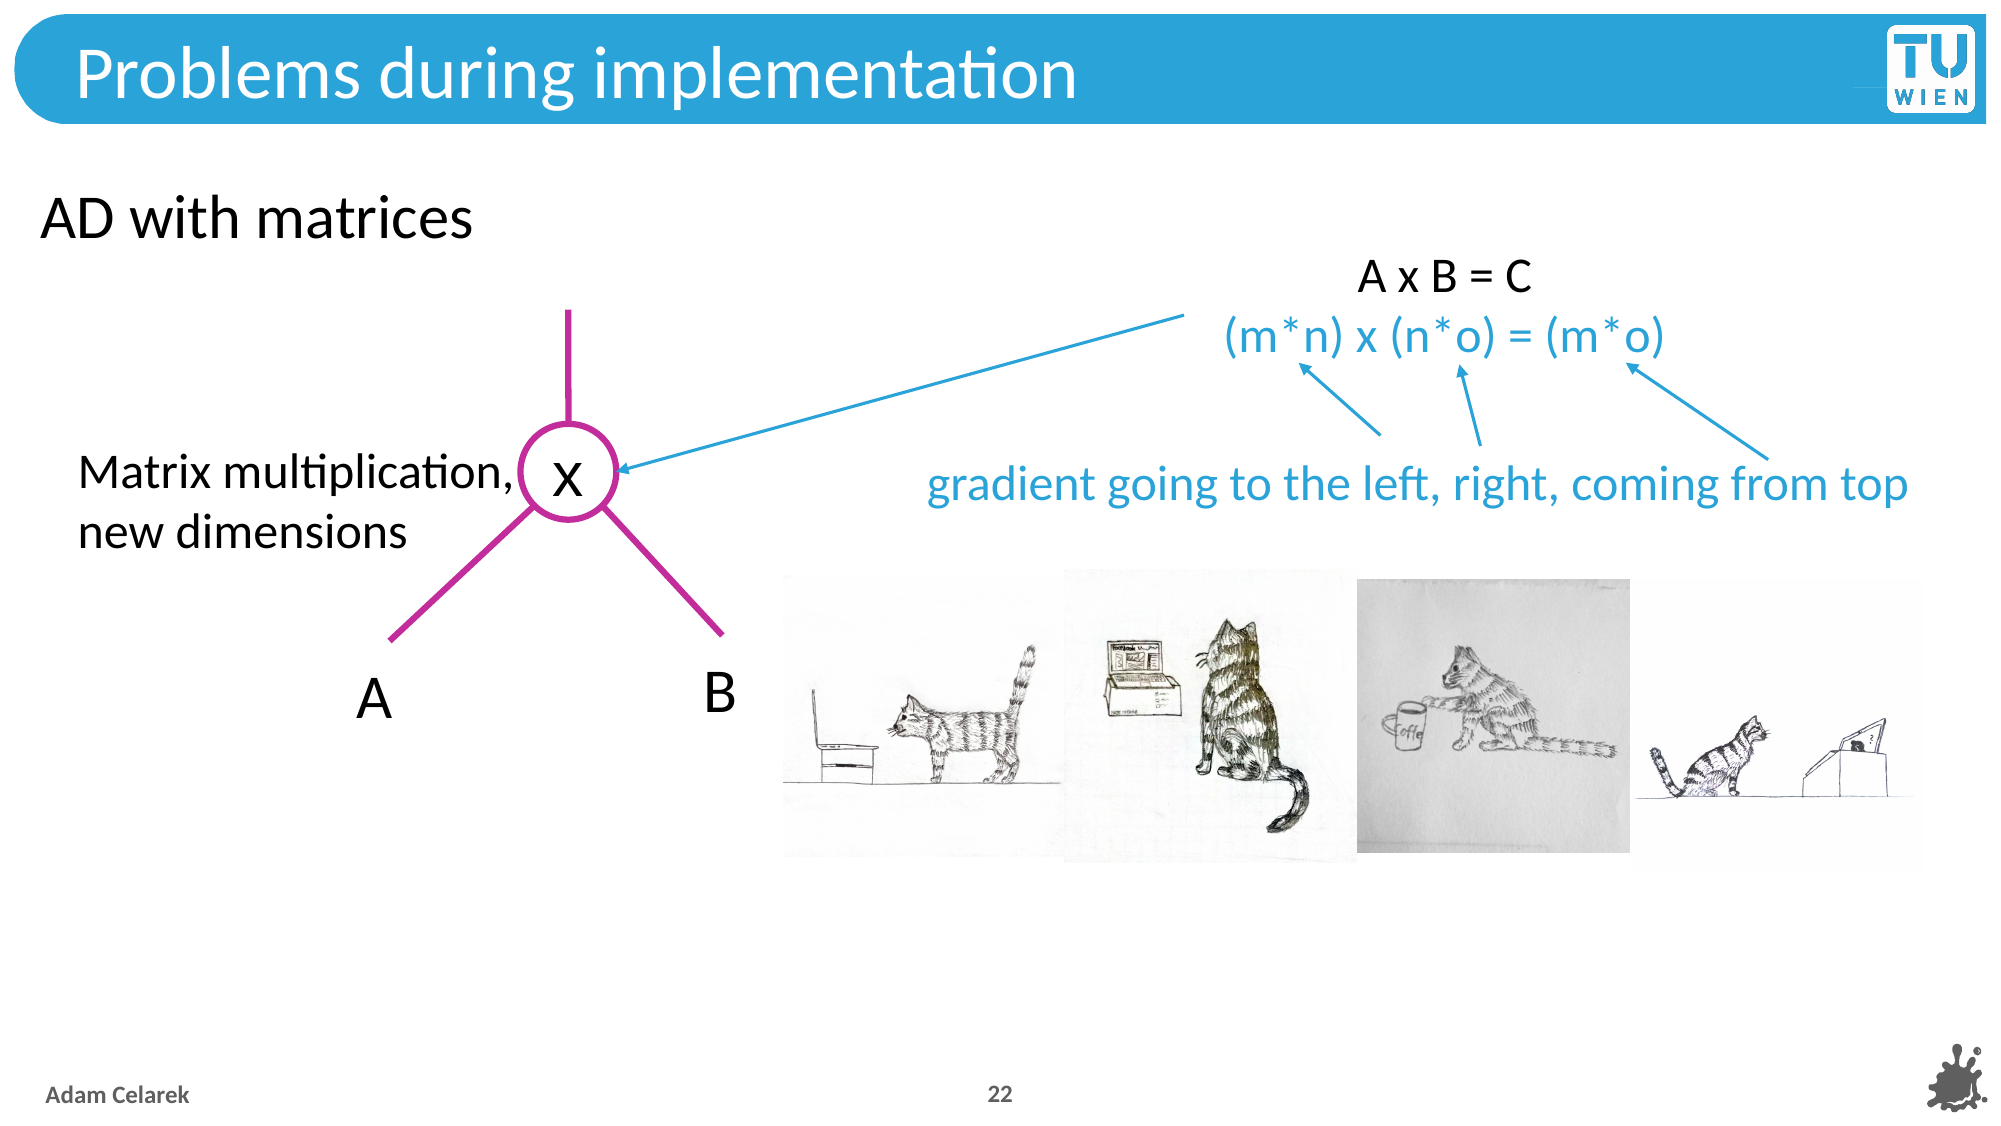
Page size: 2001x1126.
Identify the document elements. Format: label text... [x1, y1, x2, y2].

picture [1887, 25, 1975, 113]
title Problems during implementation [55, 6, 1854, 132]
text_box A x B = C (m*n) x (n*o) = (m*o) [1184, 227, 1706, 403]
picture [783, 569, 1923, 872]
text_box B [688, 635, 757, 732]
footer Adam Celarek [25, 1068, 837, 1118]
text_box Matrix multiplication, new dimensions [62, 423, 535, 583]
text_box A [341, 640, 438, 726]
text_box x [535, 423, 617, 520]
text_box AD with matrices [25, 161, 547, 286]
slide_number <number> [882, 1067, 1119, 1118]
text_box gradient going to the left, right, coming from top [836, 435, 2000, 611]
